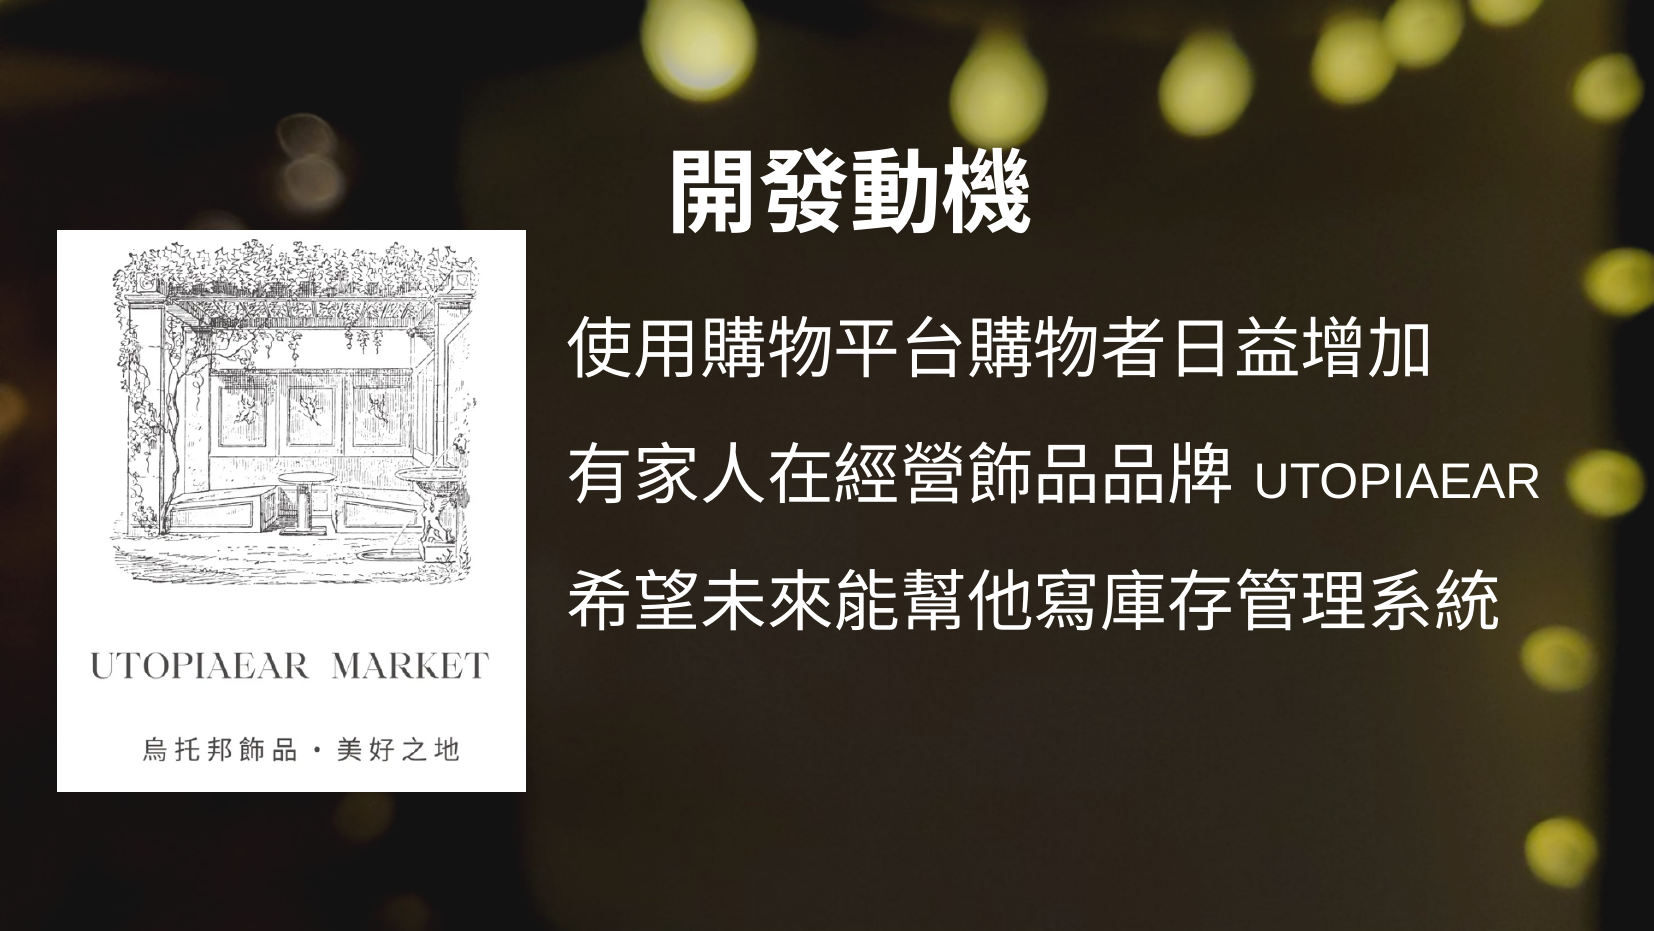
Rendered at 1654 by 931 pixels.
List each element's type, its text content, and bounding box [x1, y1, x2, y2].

title 開發動機 [106, 107, 1595, 264]
picture [0, 0, 1654, 931]
list 使用購物平台購物者日益增加 有家人在經營飾品品牌UTOPIAEAR 希望未來能幫他寫庫存管理系統 [496, 295, 1654, 817]
